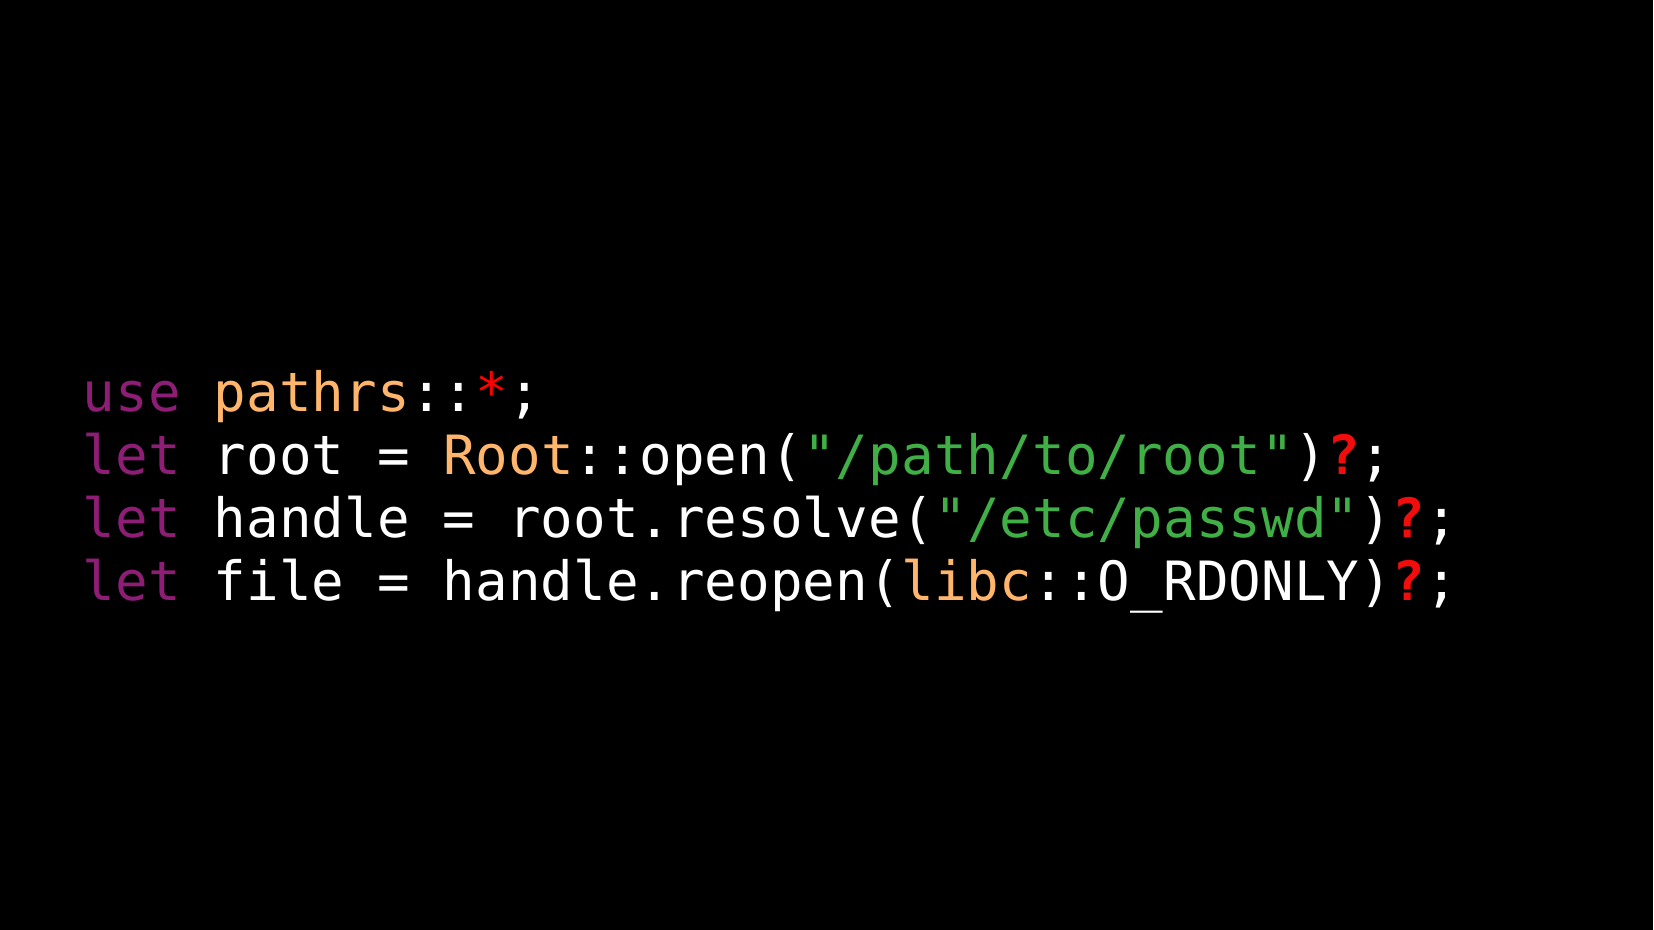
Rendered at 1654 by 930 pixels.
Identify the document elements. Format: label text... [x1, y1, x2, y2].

text_box use pathrs::*; let root = Root::open("/path/to/root")?; let handle = root.resolve("/etc/passwd")?; let file = handle.reopen(libc::O_RDONLY)?; [82, 217, 1571, 757]
